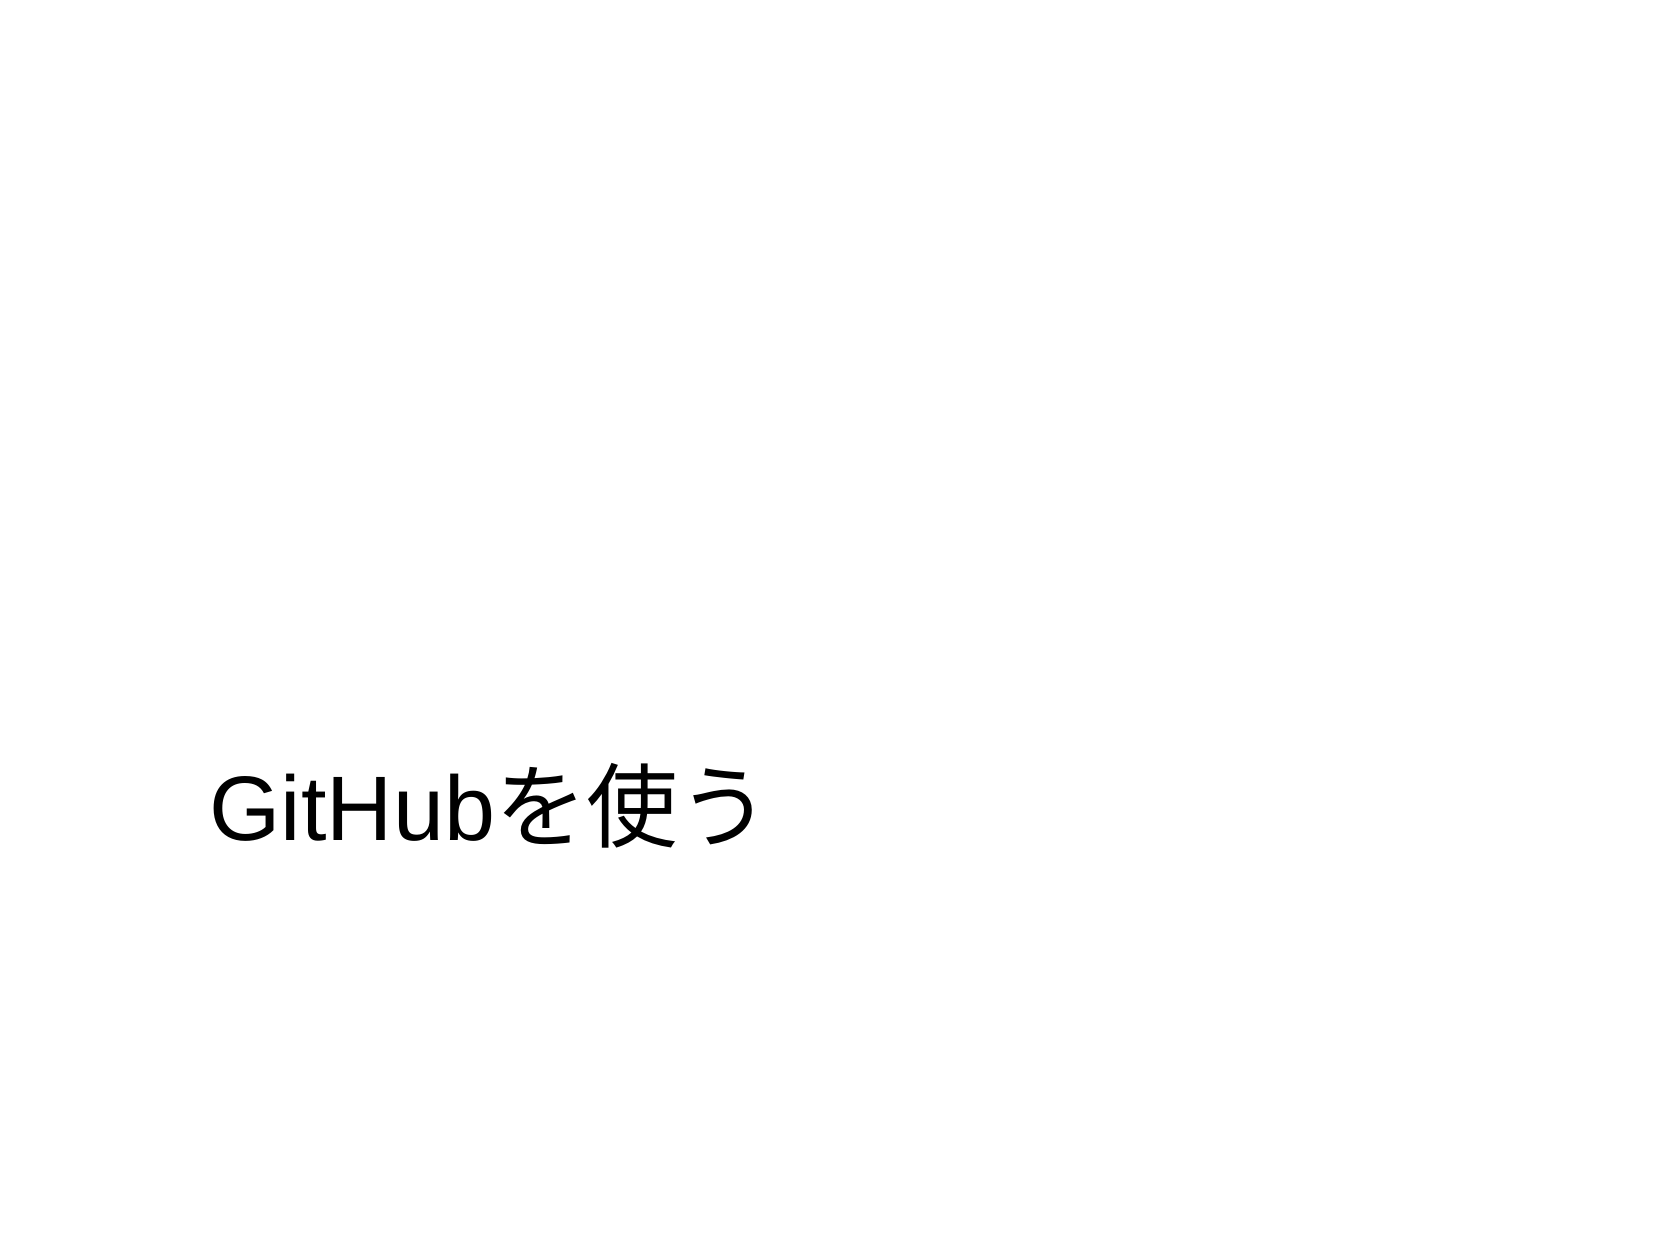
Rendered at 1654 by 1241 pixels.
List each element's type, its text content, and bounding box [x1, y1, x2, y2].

title GitHubを使う [11, 696, 969, 904]
